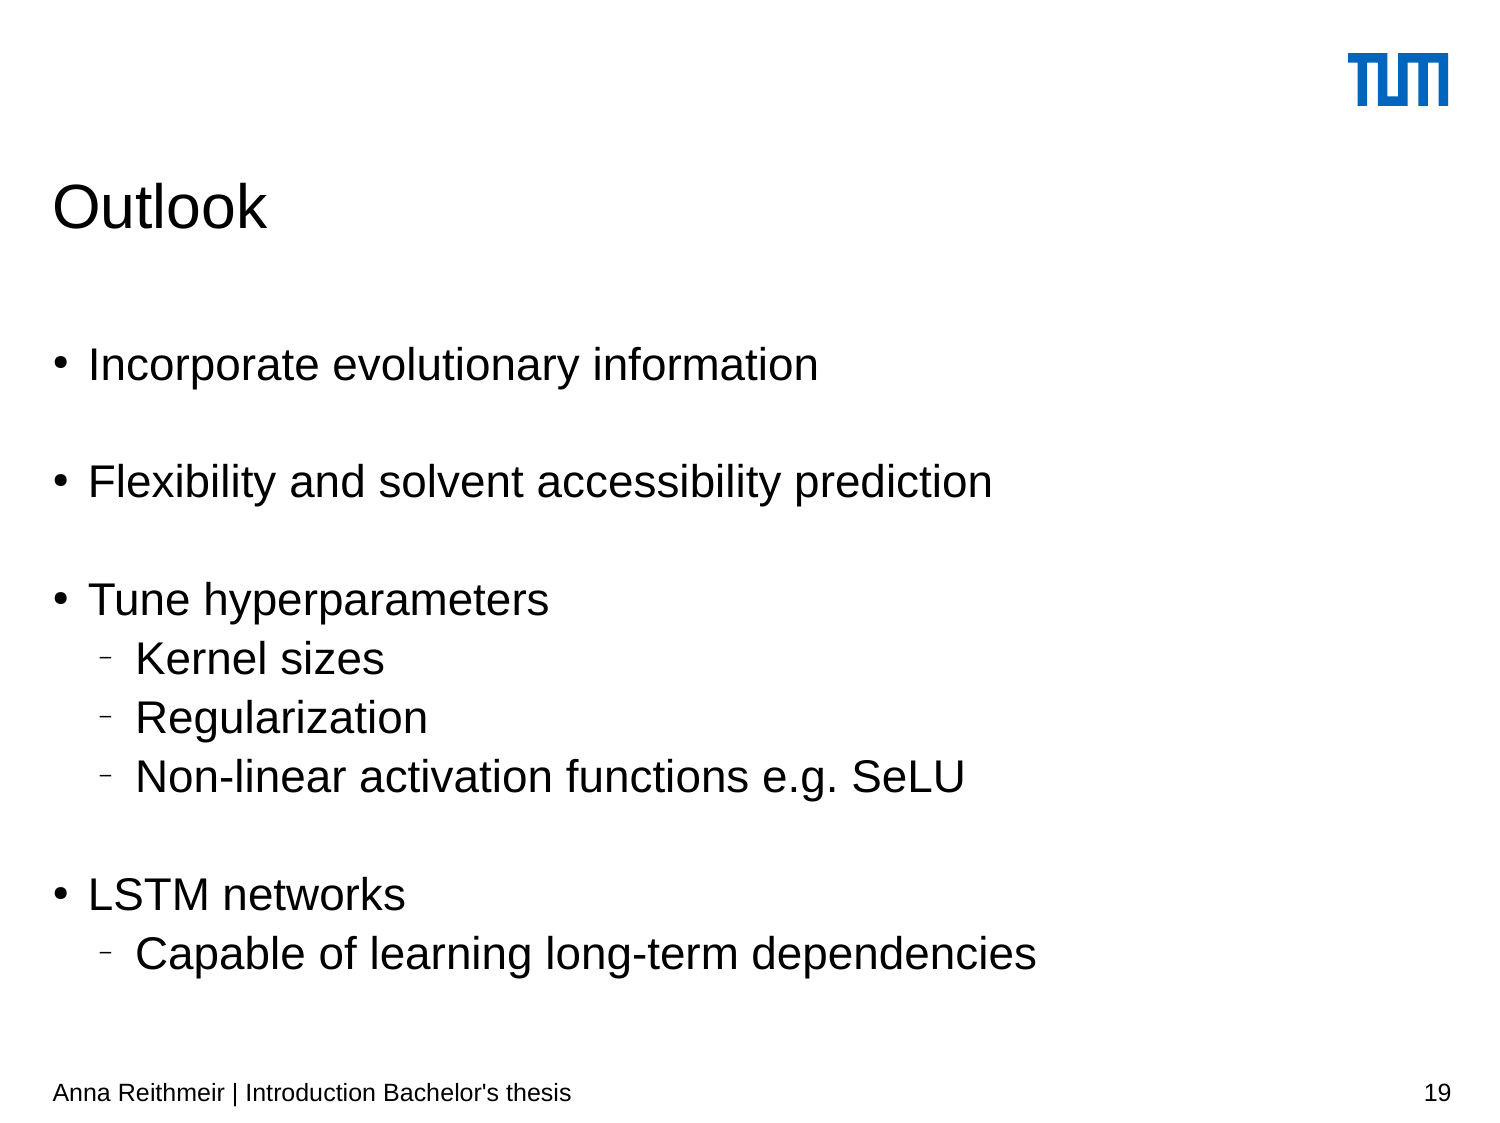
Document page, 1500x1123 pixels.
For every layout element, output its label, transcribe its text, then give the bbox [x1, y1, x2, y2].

list Incorporate evolutionary information Flexibility and solvent accessibility prediction Tune hyperparameters Kernel sizes Regularization Non-linear activation functions e.g. SeLU LSTM networks Capable of learning long-term dependencies [52, 330, 1453, 996]
title Outlook [52, 171, 1453, 242]
